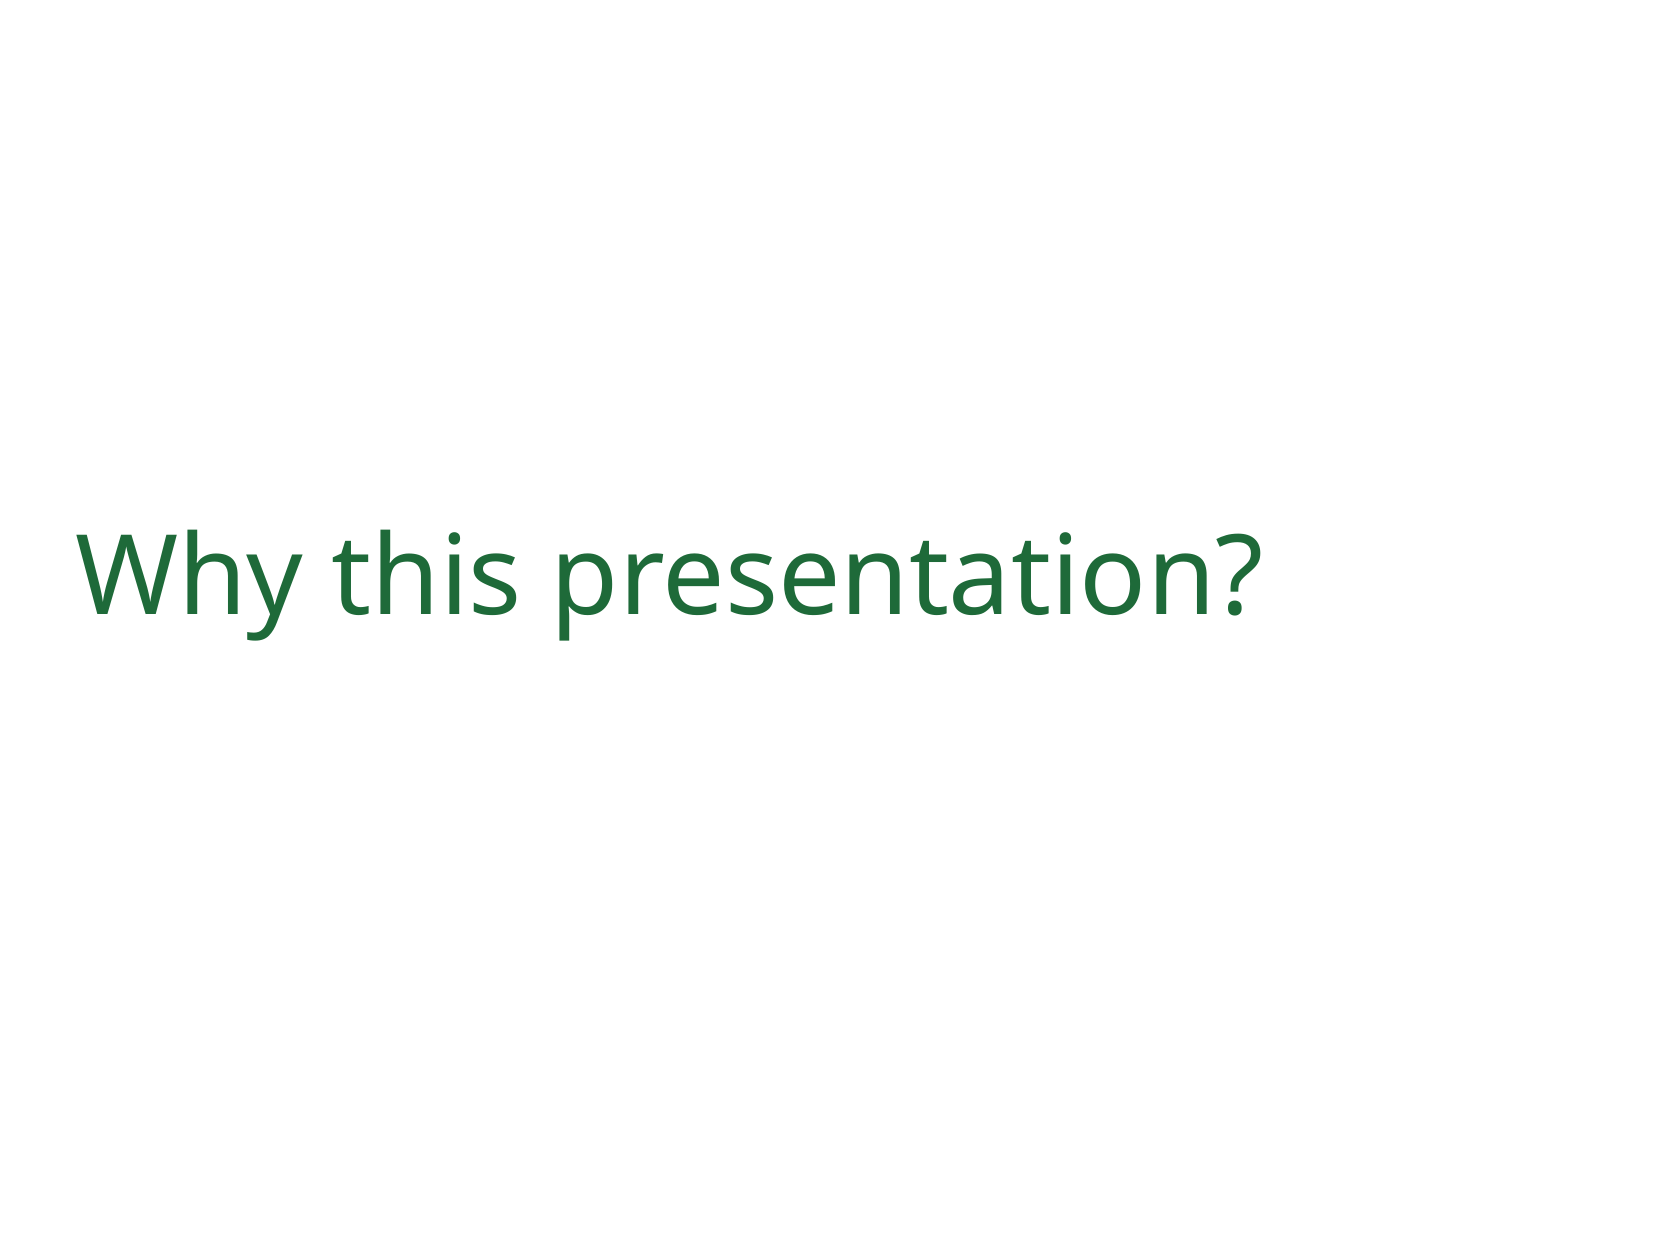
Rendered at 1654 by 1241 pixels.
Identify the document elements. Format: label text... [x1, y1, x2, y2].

title Why this presentation? [75, 468, 1564, 676]
